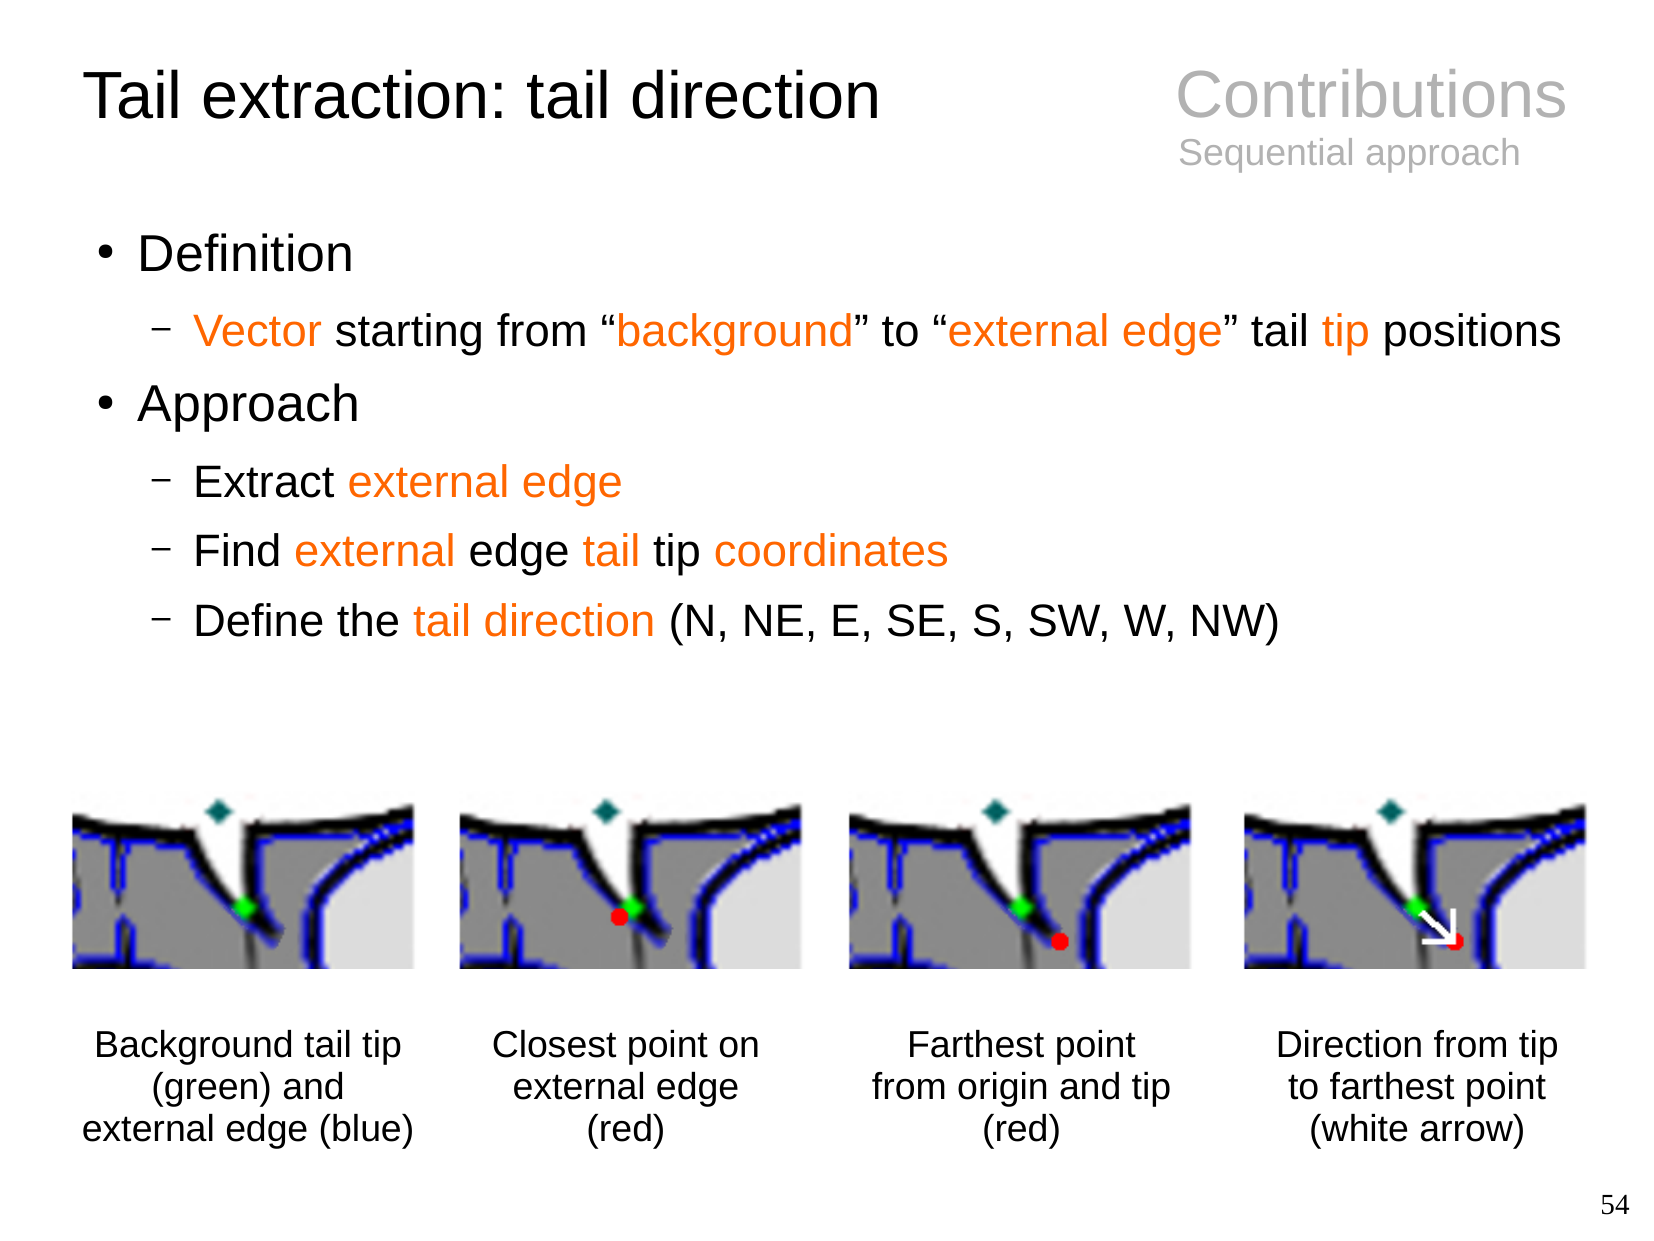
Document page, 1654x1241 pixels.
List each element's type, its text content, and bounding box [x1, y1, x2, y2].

text_box Direction from tip to farthest point (white arrow) [1246, 1015, 1589, 1157]
text_box Farthest point from origin and tip (red) [850, 1015, 1193, 1157]
list Definition Vector starting from “background” to “external edge” tail tip positions Approach Extract external edge Find external edge tail tip coordinates Define the tail direction (N, NE, E, SE, S, SW, W, NW) [82, 224, 1571, 686]
text_box Closest point on external edge (red) [466, 1015, 786, 1157]
text_box Background tail tip (green) and external edge (blue) [64, 1015, 432, 1157]
title Tail extraction: tail direction [82, 49, 1571, 142]
picture [52, 791, 1602, 969]
